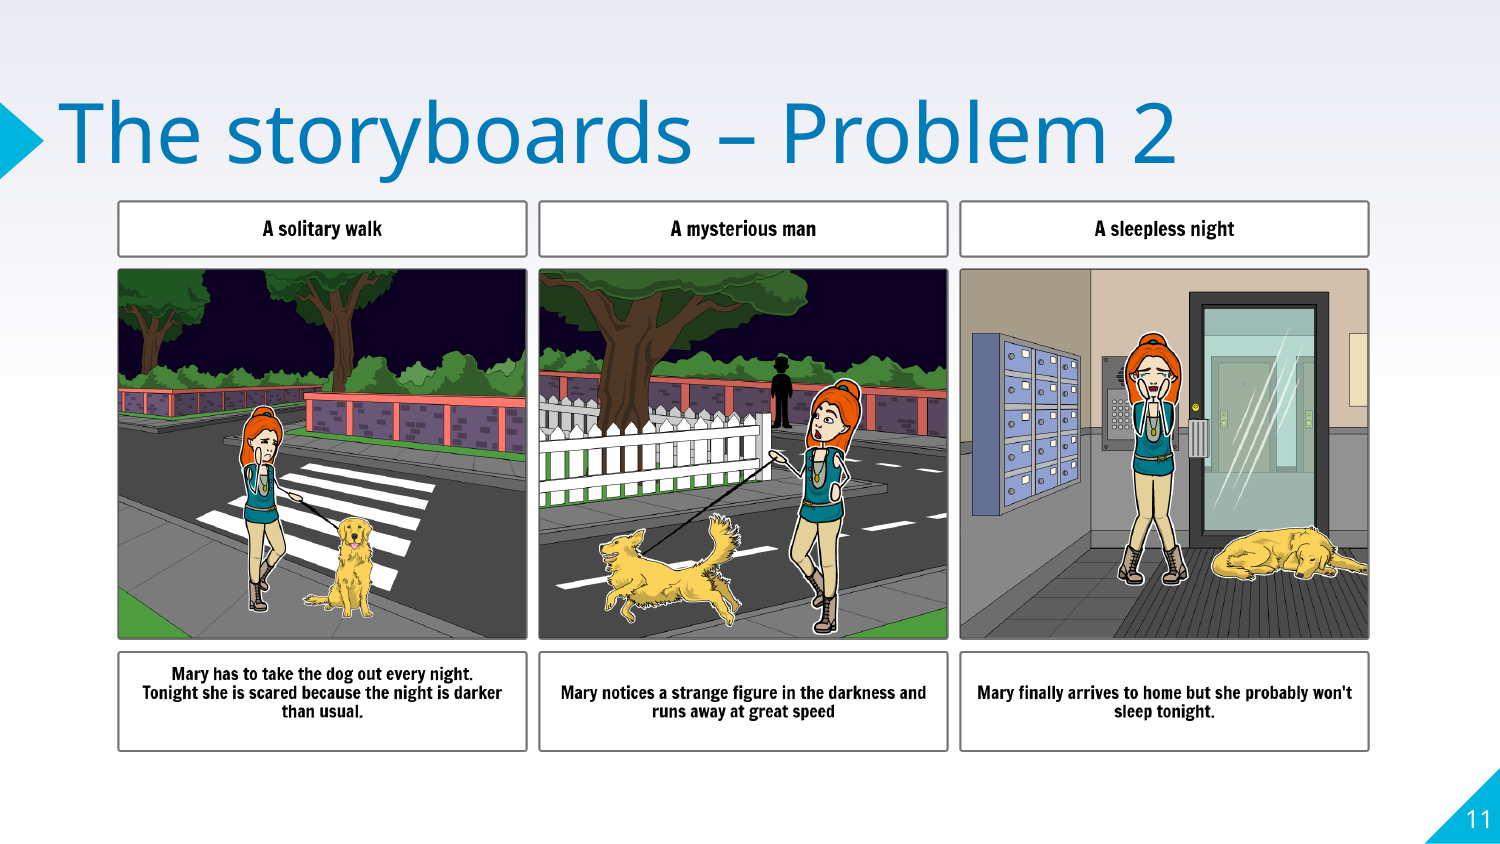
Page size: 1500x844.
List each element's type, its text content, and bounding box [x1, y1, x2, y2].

picture [105, 188, 1382, 792]
title The storyboards – Problem 2 [59, 99, 1496, 277]
slide_number <numero> [1418, 760, 1494, 838]
